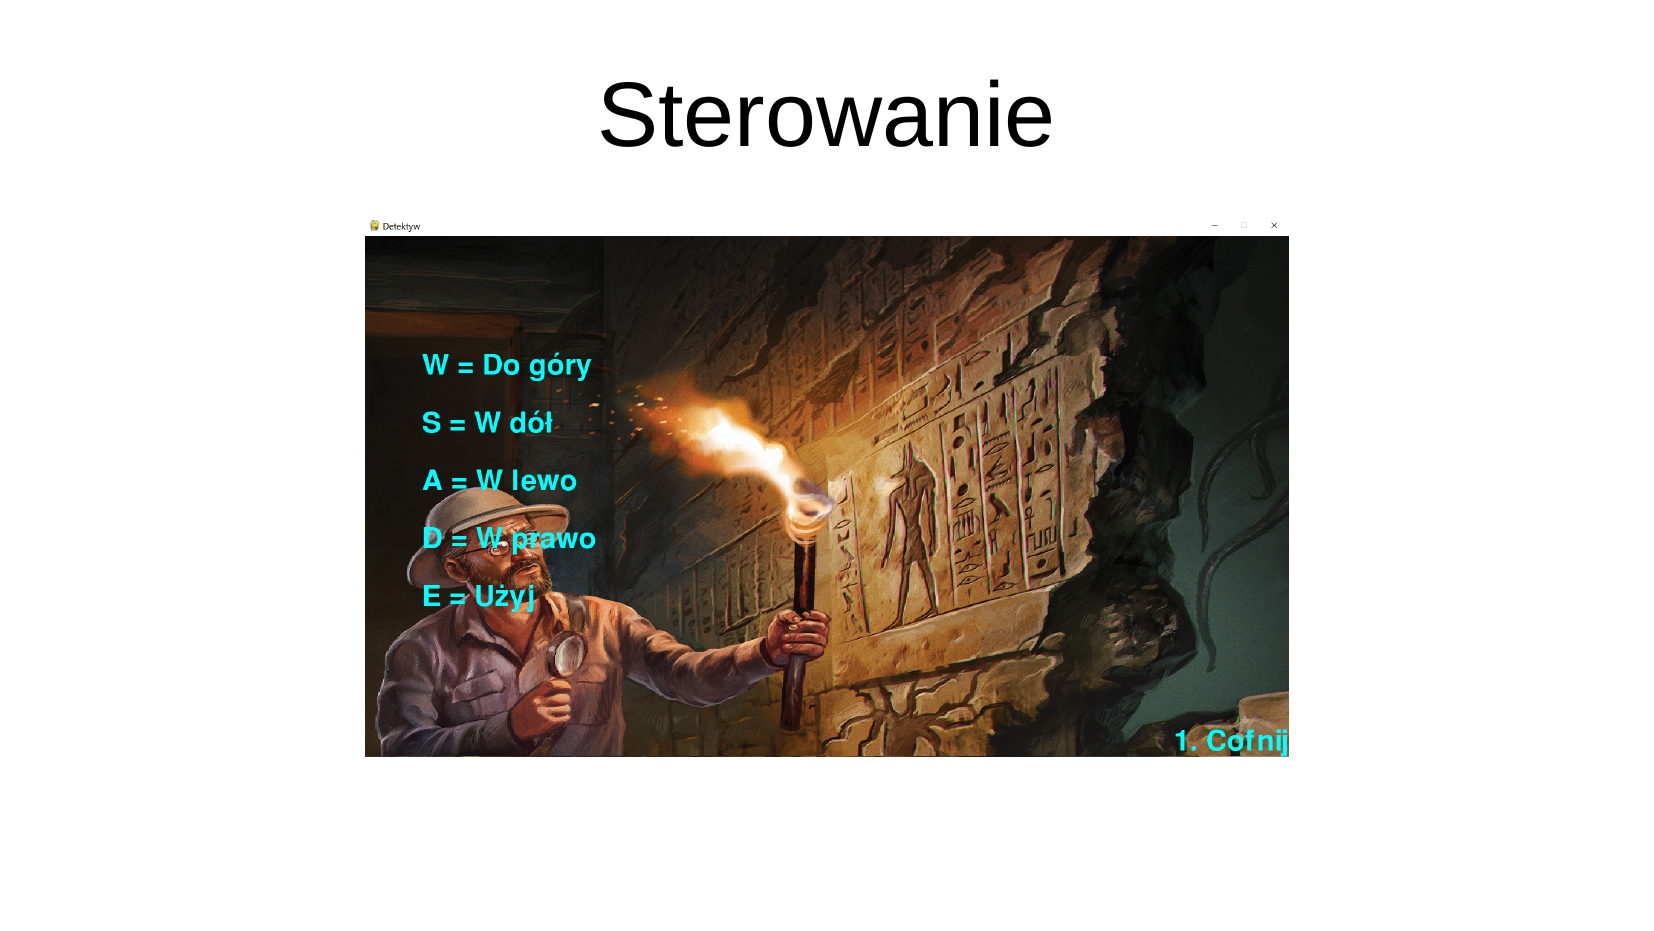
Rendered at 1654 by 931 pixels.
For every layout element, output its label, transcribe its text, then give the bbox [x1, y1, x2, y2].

title Sterowanie [82, 37, 1571, 193]
picture [365, 217, 1289, 758]
